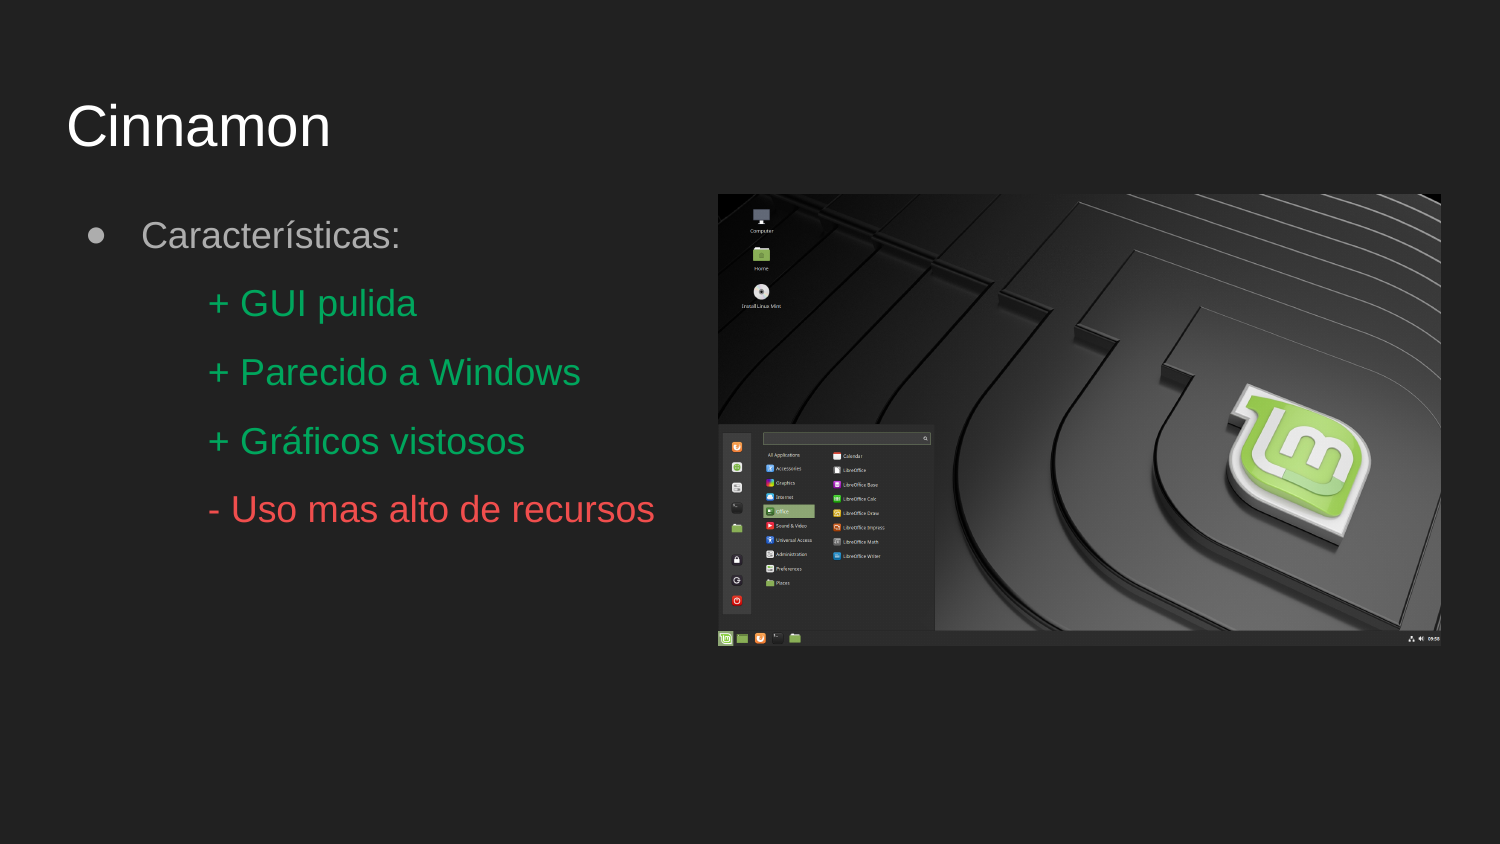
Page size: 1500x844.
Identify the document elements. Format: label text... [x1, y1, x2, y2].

title Cinnamon [51, 72, 1449, 167]
picture [718, 194, 1441, 646]
list Características: + GUI pulida + Parecido a Windows + Gráficos vistosos - Uso mas alto de recursos [51, 189, 916, 750]
